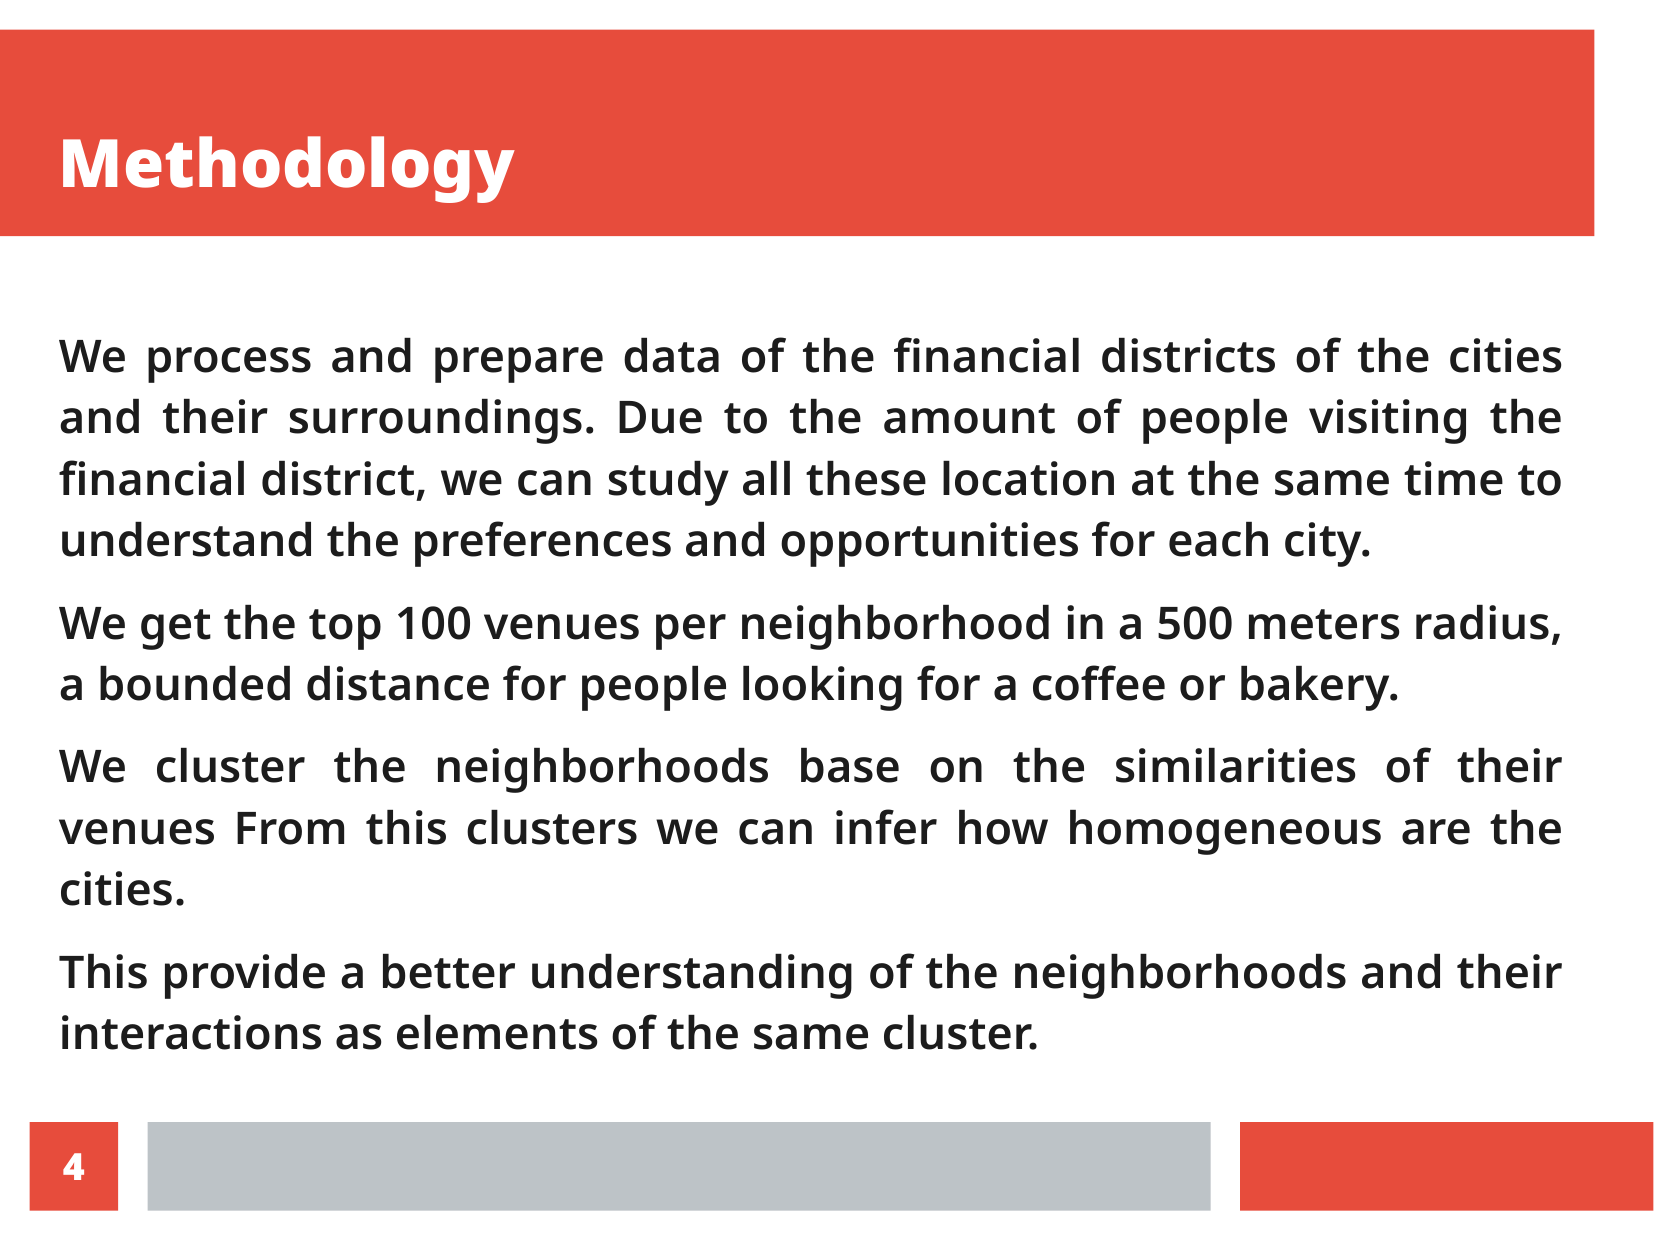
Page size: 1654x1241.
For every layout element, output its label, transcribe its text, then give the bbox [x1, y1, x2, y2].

list We process and prepare data of the financial districts of the cities and their surroundings. Due to the amount of people visiting the financial district, we can study all these location at the same time to understand the preferences and opportunities for each city. We get the top 100 venues per neighborhood in a 500 meters radius, a bounded distance for people looking for a coffee or bakery. We cluster the neighborhoods base on the similarities of their venues From this clusters we can infer how homogeneous are the cities. This provide a better understanding of the neighborhoods and their interactions as elements of the same cluster. [59, 324, 1565, 1093]
title Methodology [59, 59, 1595, 207]
